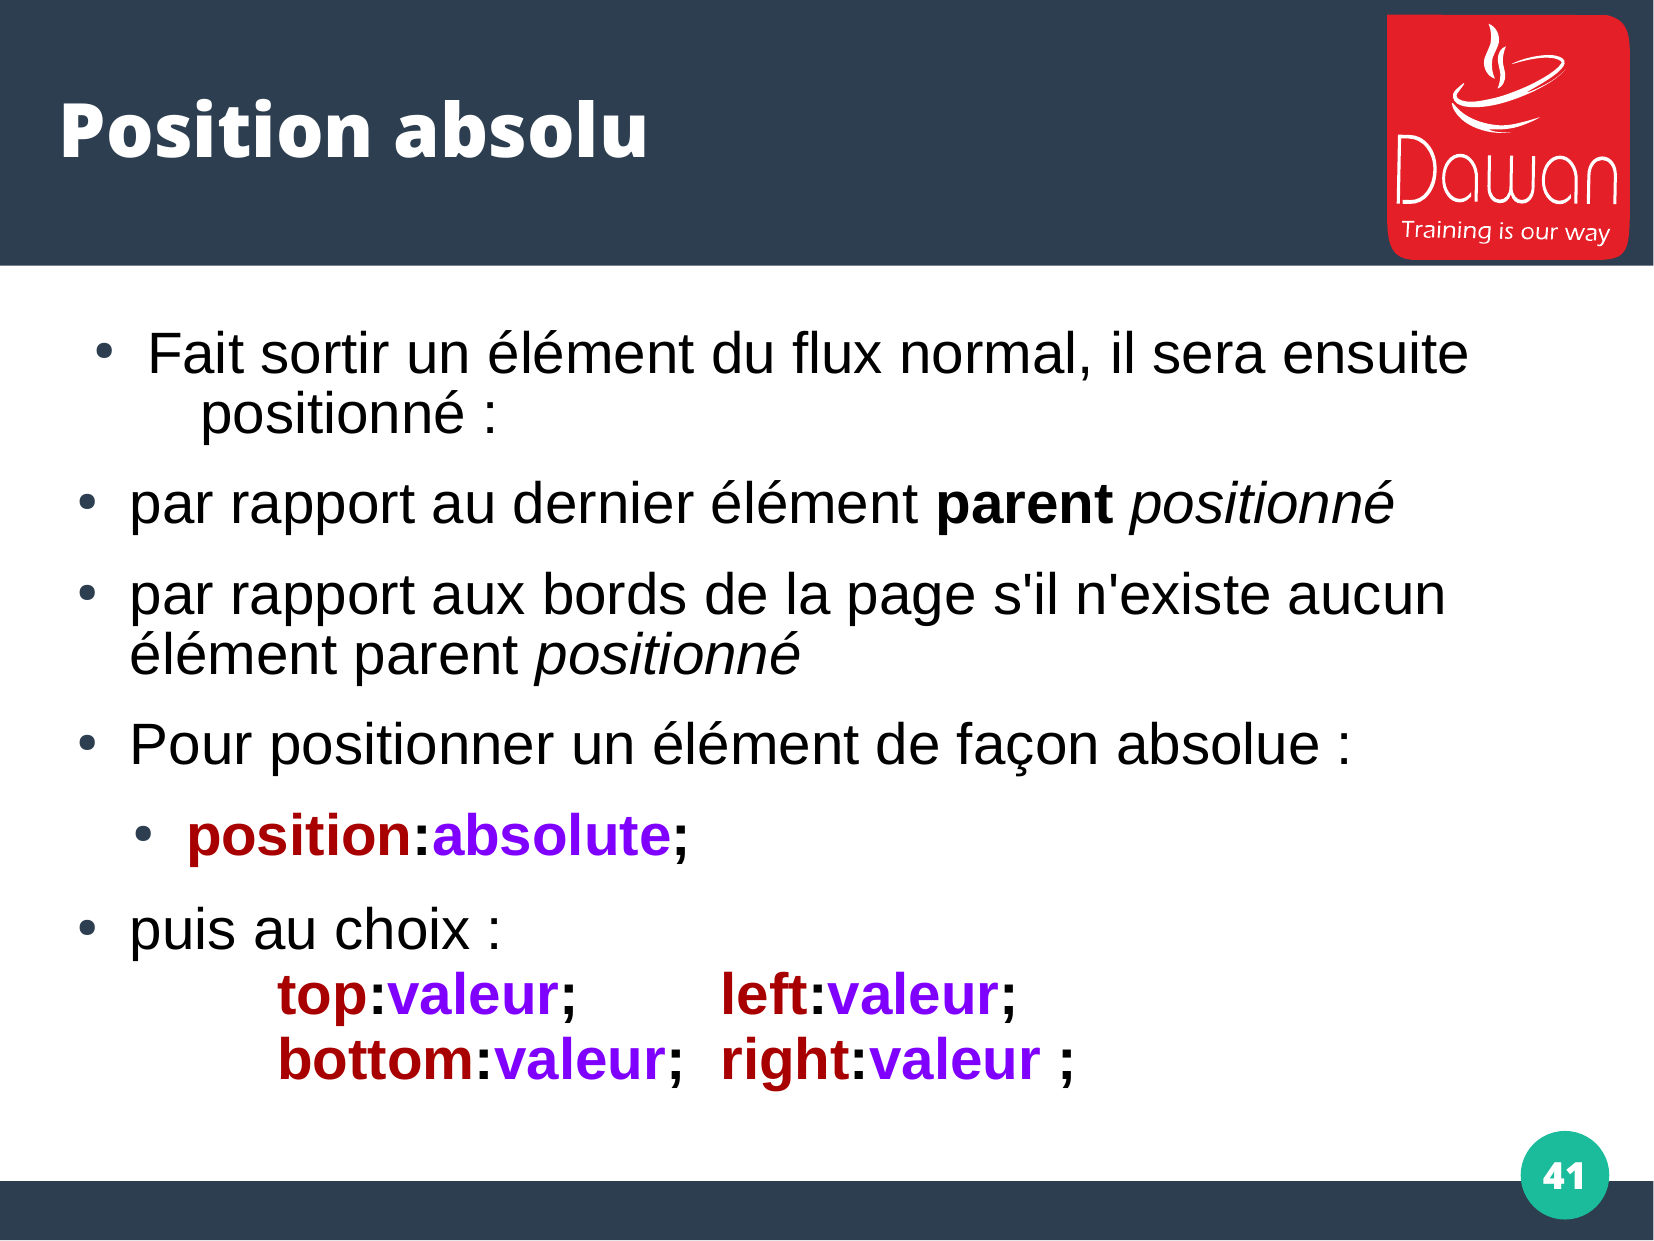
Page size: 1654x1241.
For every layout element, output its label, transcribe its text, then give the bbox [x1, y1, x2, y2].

title Position absolu [59, 49, 1387, 207]
picture [1387, 14, 1630, 260]
list Fait sortir un élément du flux normal, il sera ensuite positionné : par rapport au dernier élément parent positionné par rapport aux bords de la page s'il n'existe aucun élément parent positionné Pour positionner un élément de façon absolue : position:absolute; puis au choix : top:valeur; left:valeur; bottom:valeur; right:valeur ; [59, 324, 1595, 1152]
